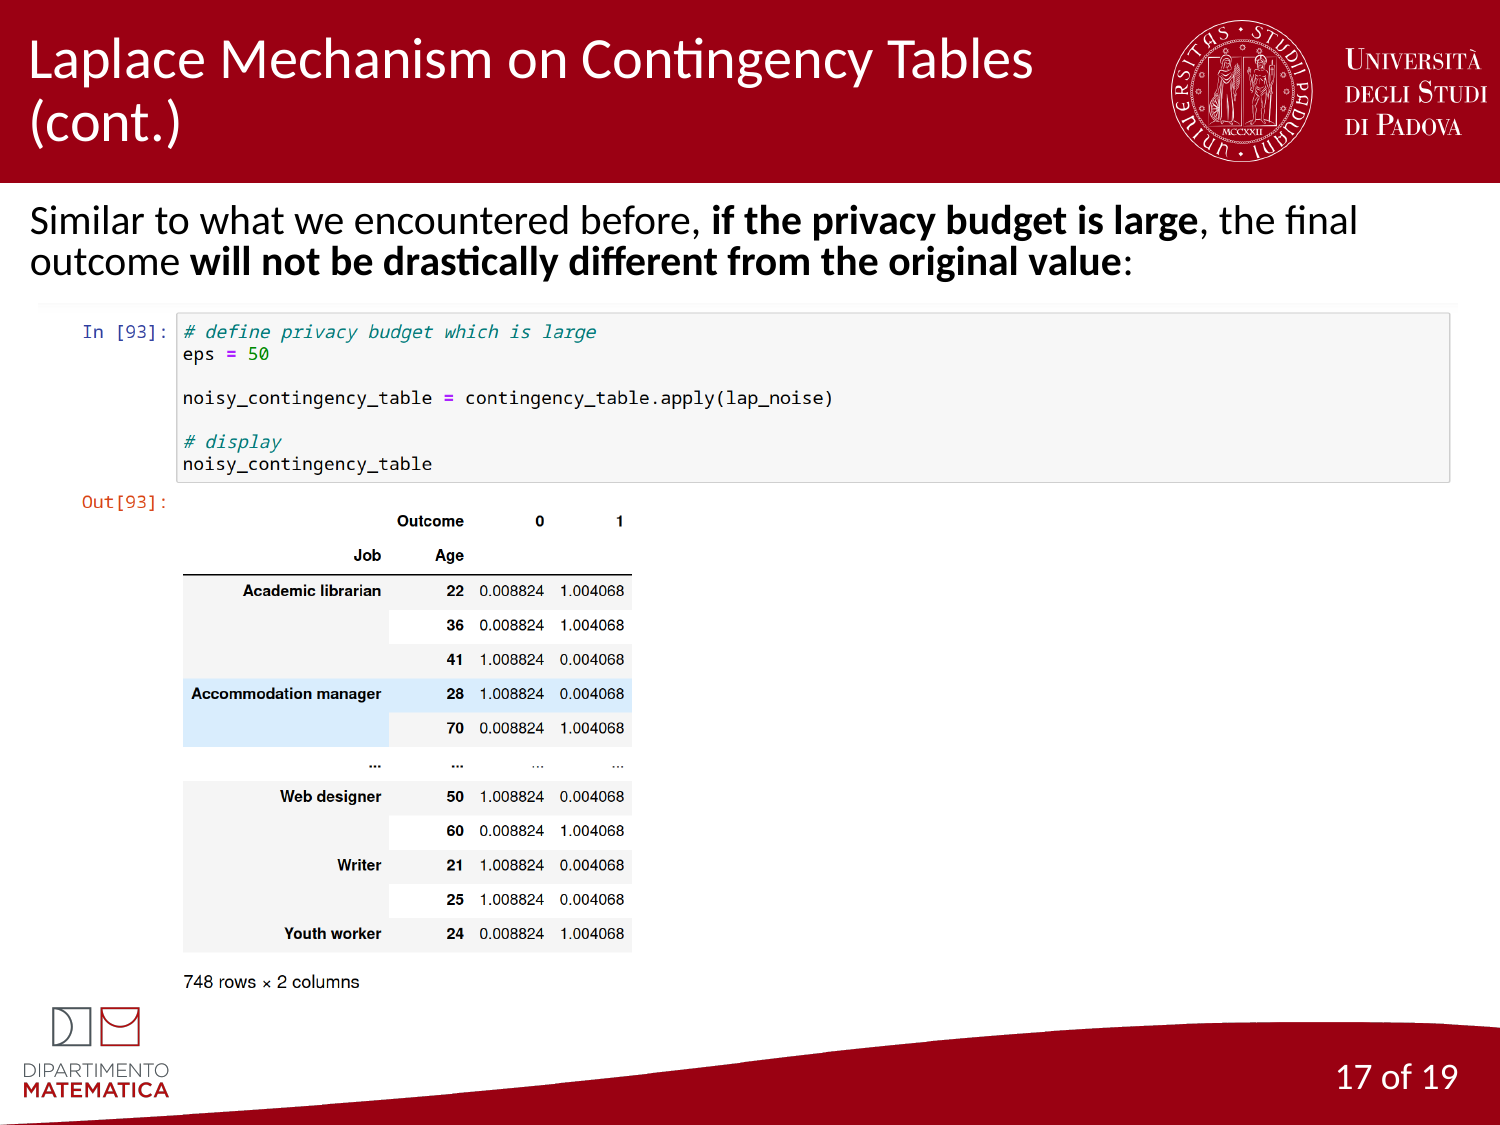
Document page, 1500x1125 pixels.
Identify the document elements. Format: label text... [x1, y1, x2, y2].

picture [38, 303, 1458, 1004]
picture [1171, 20, 1487, 162]
text_box Similar to what we encountered before, if the privacy budget is large, the final outcome will not be drastically different from the original value: [15, 195, 1441, 294]
title Laplace Mechanism on Contingency Tables (cont.) [0, 0, 1159, 183]
picture [0, 1007, 1500, 1125]
slide_number <number> of 19 [1136, 1044, 1474, 1104]
